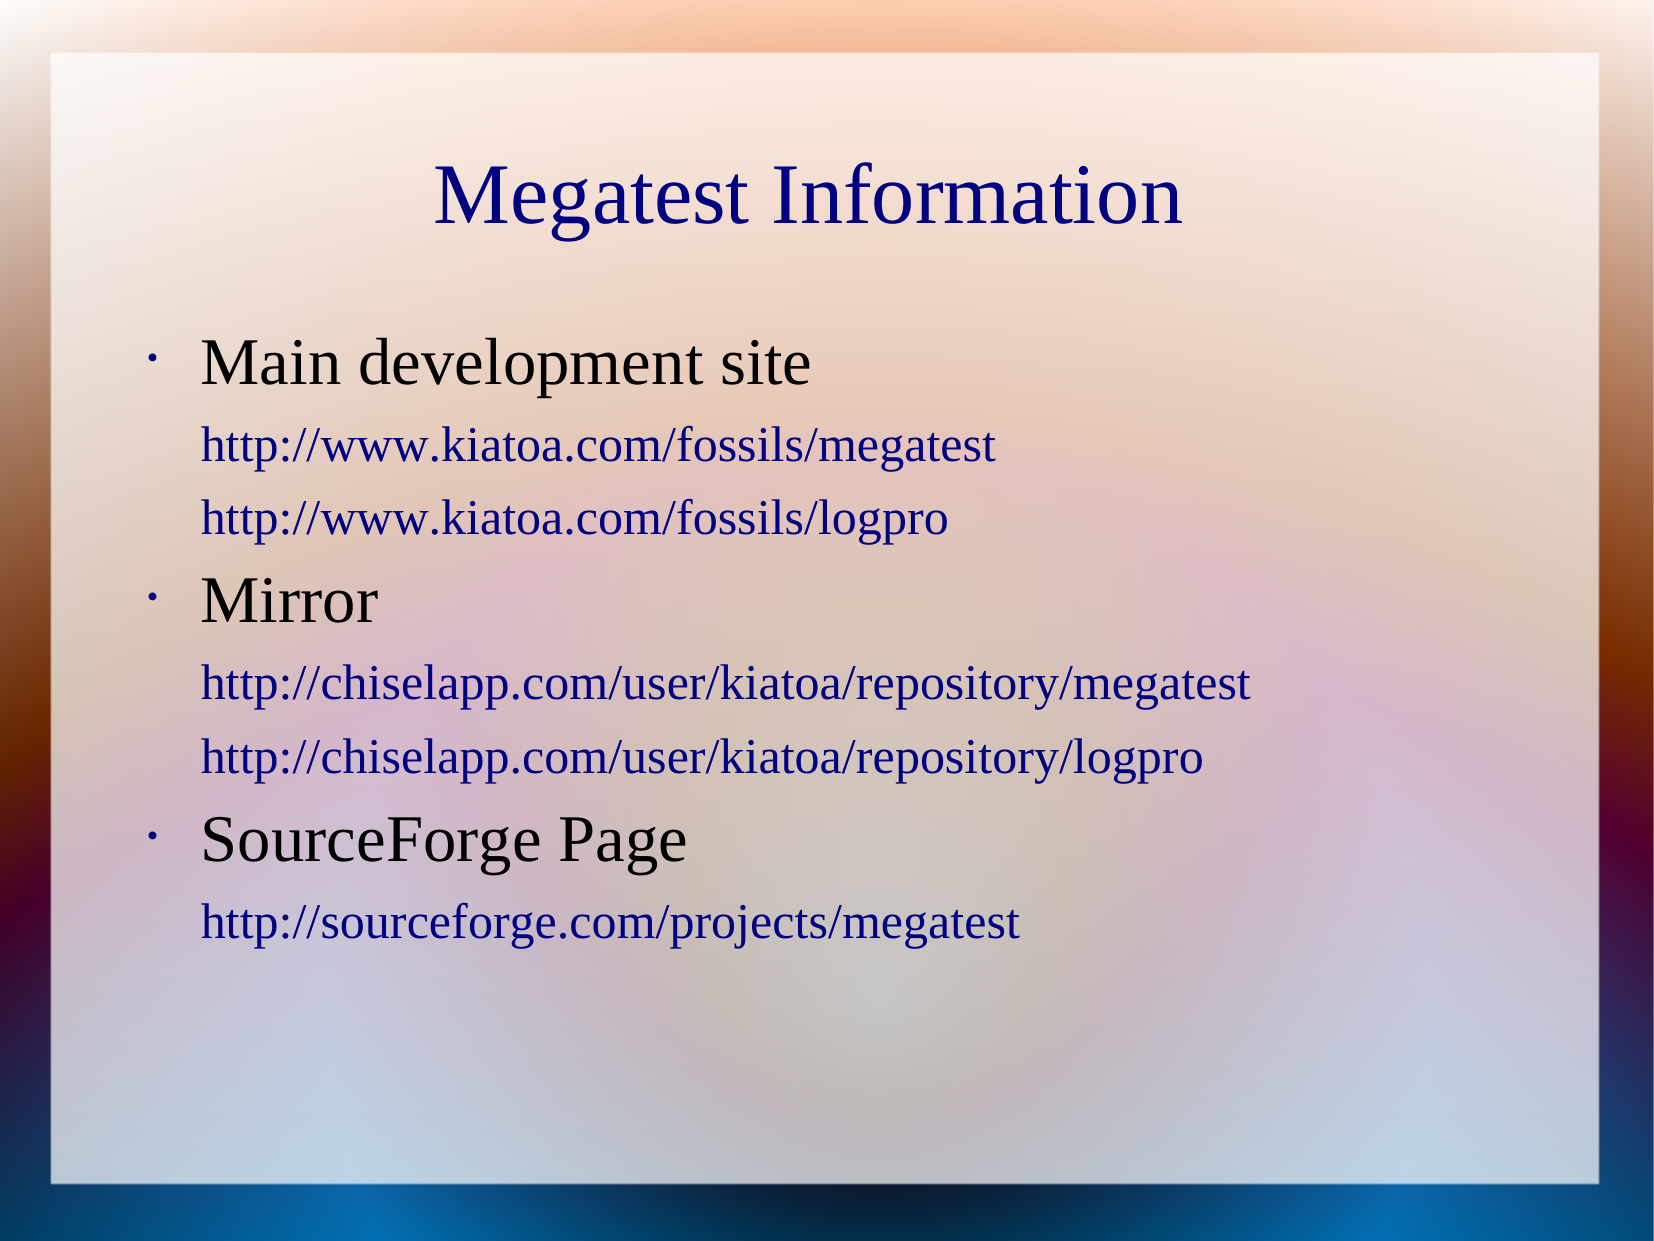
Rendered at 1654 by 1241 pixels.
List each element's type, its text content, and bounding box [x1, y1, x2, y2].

list Main development site http://www.kiatoa.com/fossils/megatest http://www.kiatoa.com/fossils/logpro Mirror http://chiselapp.com/user/kiatoa/repository/megatest http://chiselapp.com/user/kiatoa/repository/logpro SourceForge Page http://sourceforge.com/projects/megatest [129, 324, 1489, 1045]
picture [0, 0, 1654, 1241]
title Megatest Information [82, 90, 1536, 298]
